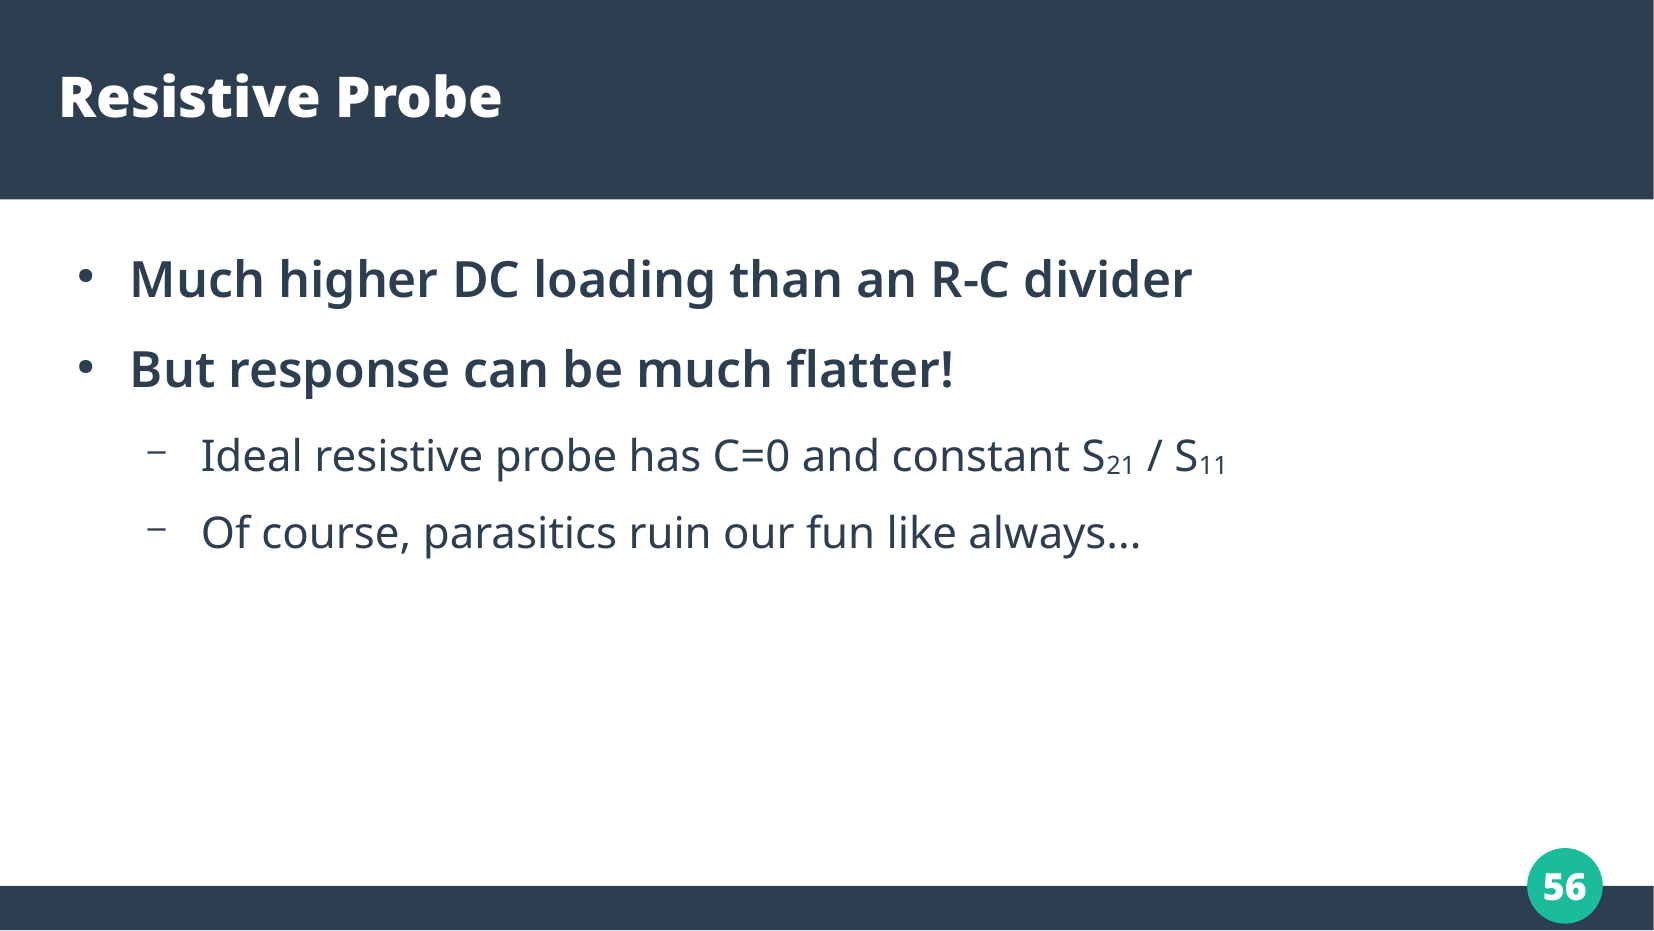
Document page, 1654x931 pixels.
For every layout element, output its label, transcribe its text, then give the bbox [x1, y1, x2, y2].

list Much higher DC loading than an R-C divider But response can be much flatter! Ideal resistive probe has C=0 and constant S21 / S11 Of course, parasitics ruin our fun like always... [59, 243, 1595, 864]
title Resistive Probe [59, 37, 1595, 155]
